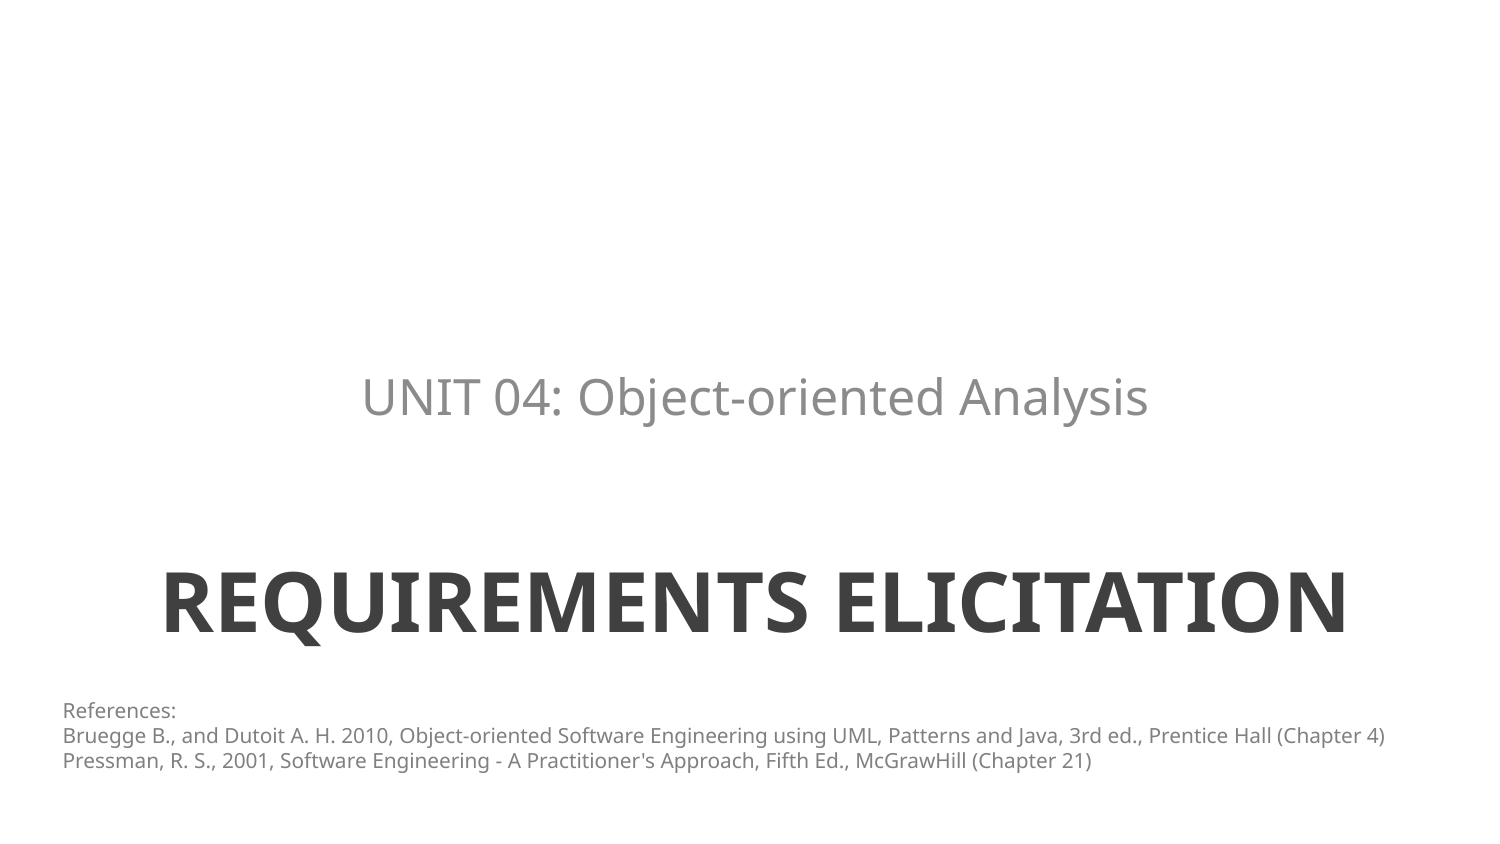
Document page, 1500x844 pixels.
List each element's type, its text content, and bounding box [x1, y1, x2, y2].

text_box References: Bruegge B., and Dutoit A. H. 2010, Object-oriented Software Engineering using UML, Patterns and Java, 3rd ed., Prentice Hall (Chapter 4) Pressman, R. S., 2001, Software Engineering - A Practitioner's Approach, Fifth Ed., McGrawHill (Chapter 21) [48, 690, 1469, 781]
title Requirements elicitation [118, 543, 1394, 690]
list UNIT 04: Object-oriented Analysis [118, 357, 1394, 543]
